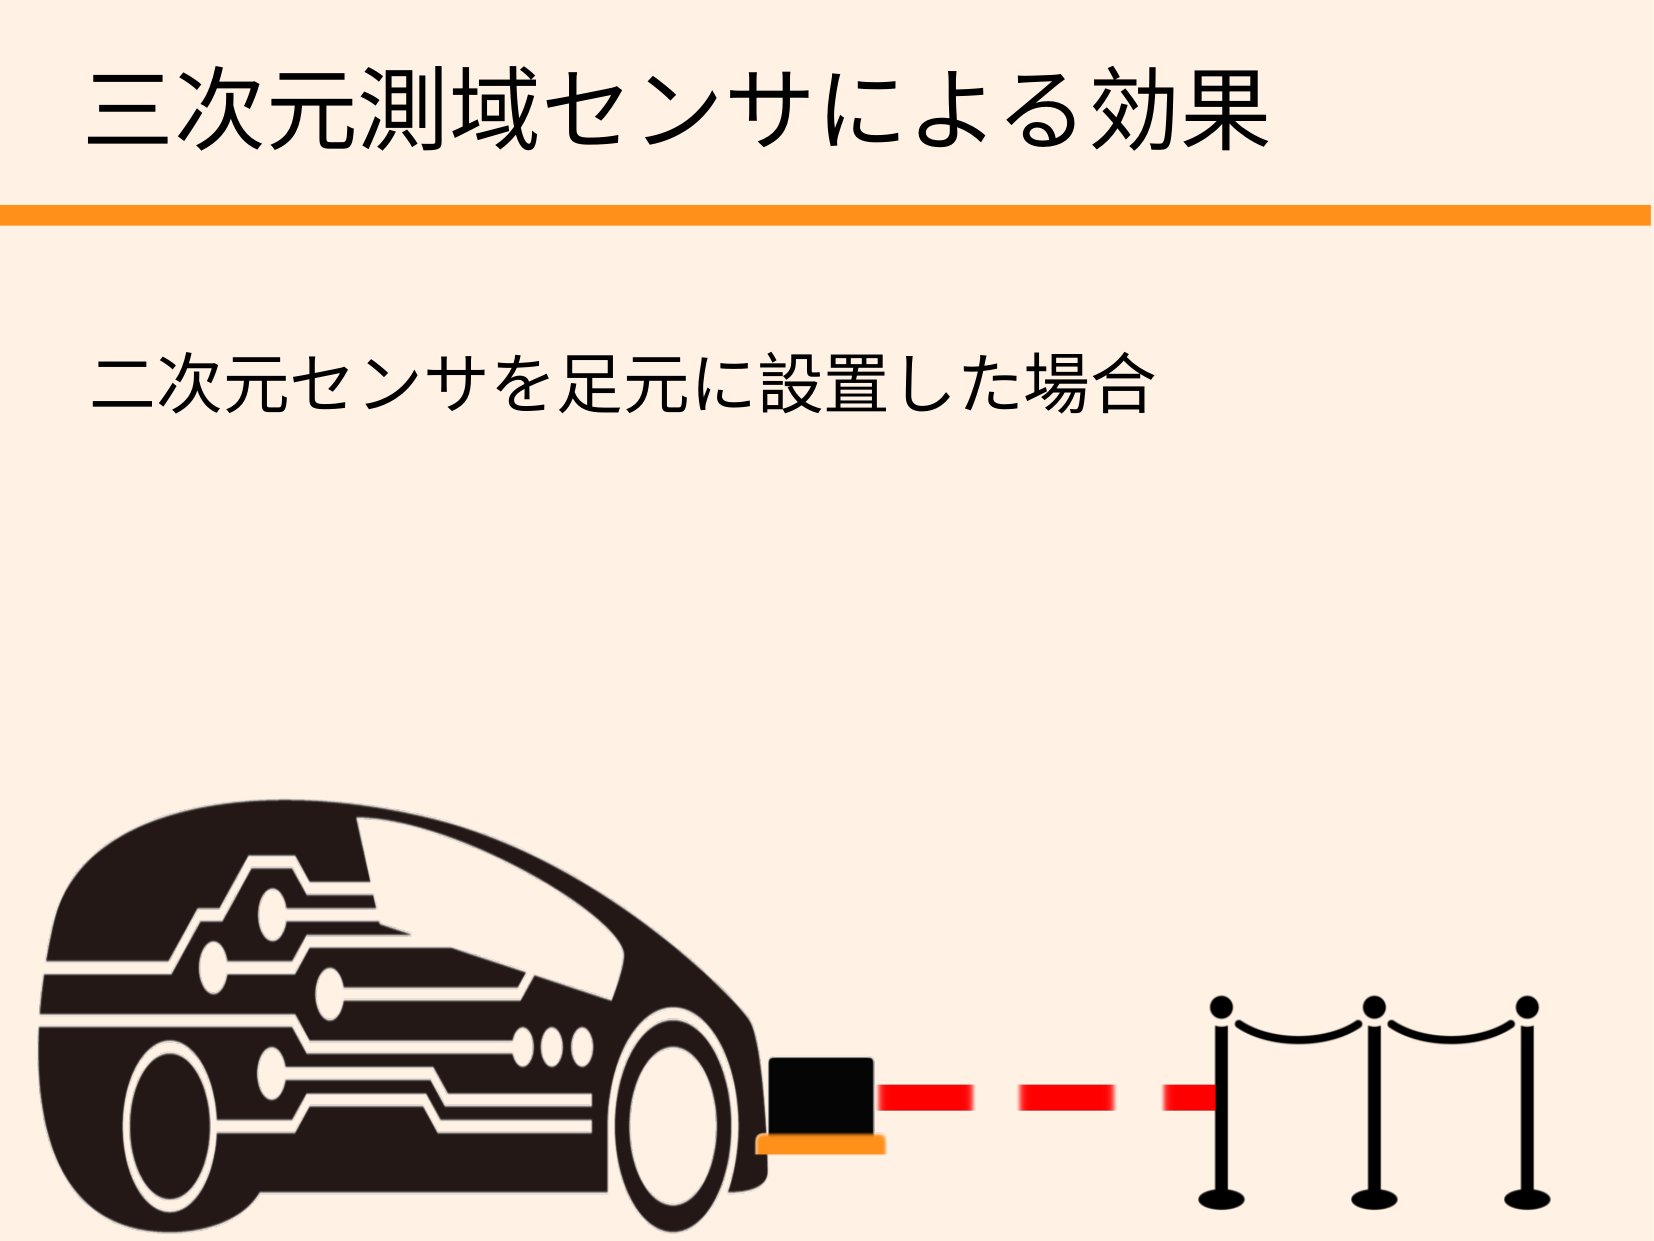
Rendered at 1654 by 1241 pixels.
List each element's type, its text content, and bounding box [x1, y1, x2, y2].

text_box 二次元センサを足元に設置した場合 [75, 323, 1276, 451]
picture [0, 0, 1654, 1241]
